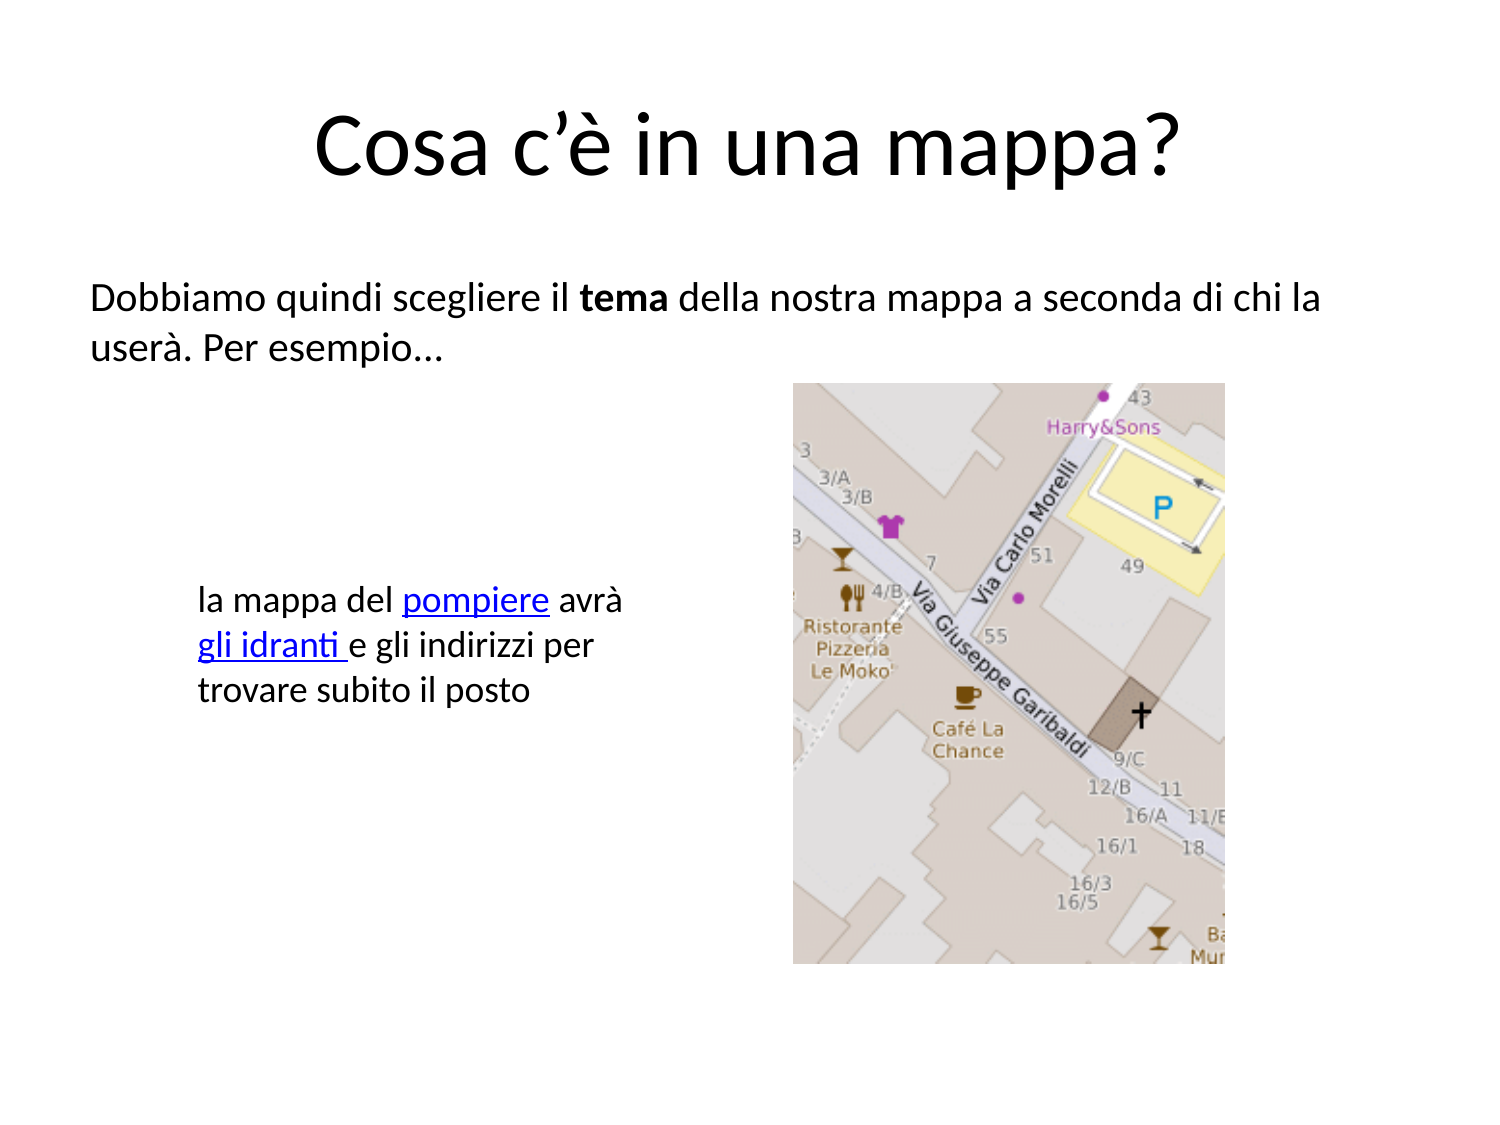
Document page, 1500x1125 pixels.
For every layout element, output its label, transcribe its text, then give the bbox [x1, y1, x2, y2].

picture [793, 383, 1225, 964]
list Dobbiamo quindi scegliere il tema della nostra mappa a seconda di chi la userà. Per esempio... [75, 262, 1425, 409]
title Cosa c’è in una mappa? [75, 45, 1425, 233]
text_box la mappa del pompiere avrà gli idranti e gli indirizzi per trovare subito il posto [183, 567, 691, 718]
